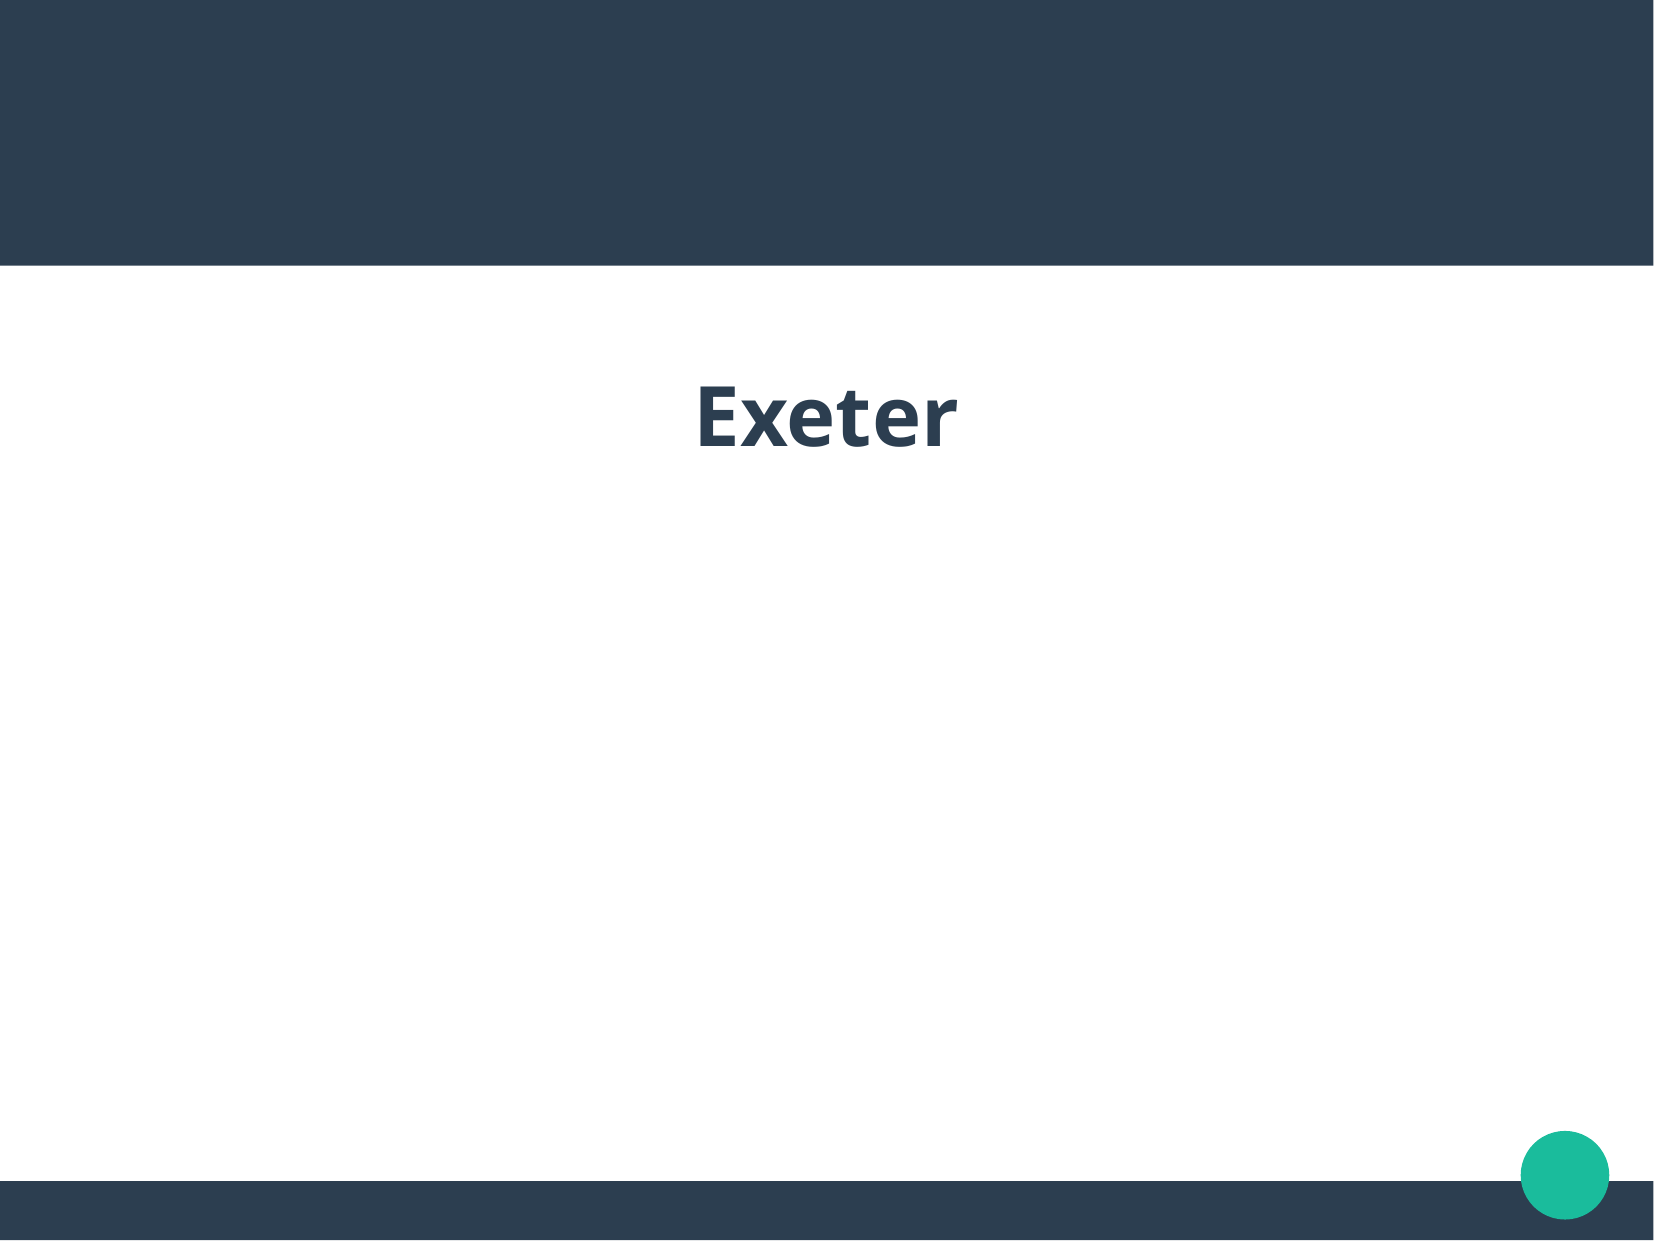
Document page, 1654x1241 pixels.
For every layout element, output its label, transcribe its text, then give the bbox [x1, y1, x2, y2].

subtitle Exeter [59, 49, 1595, 779]
